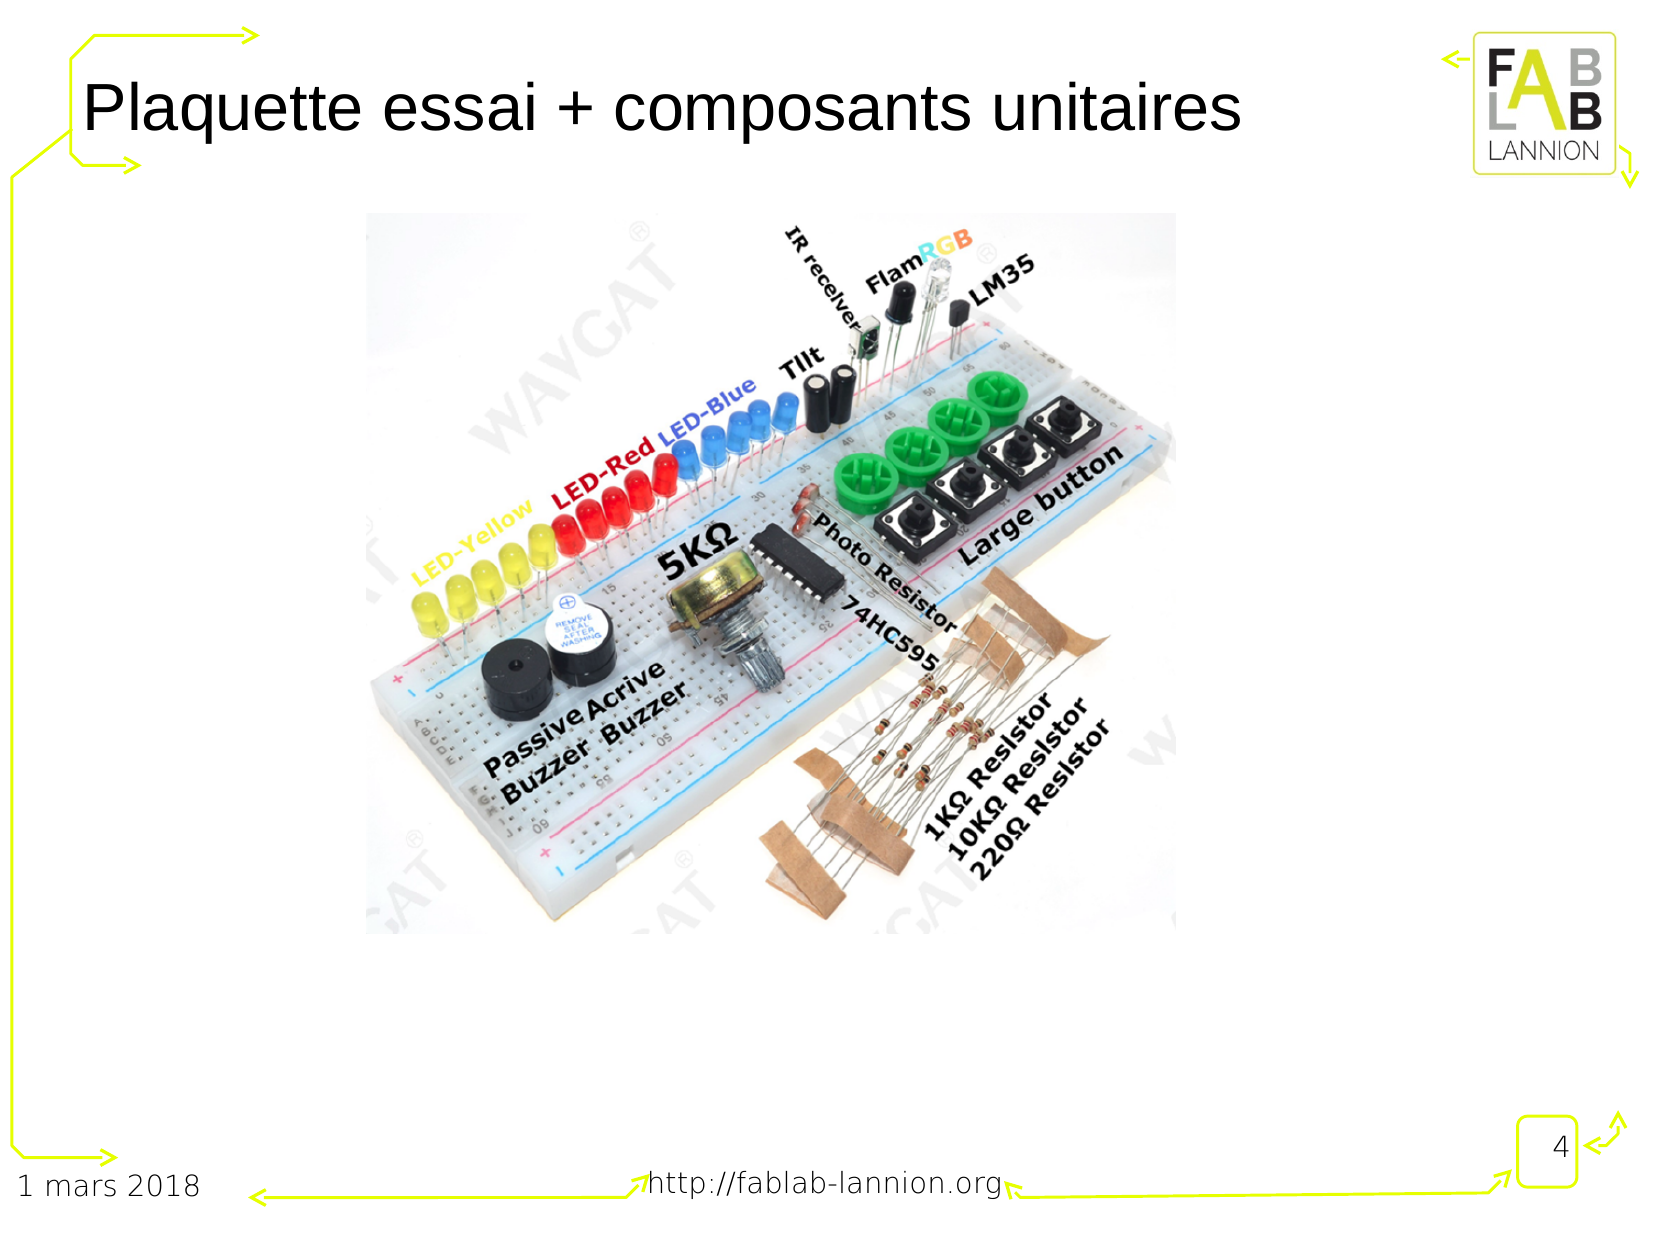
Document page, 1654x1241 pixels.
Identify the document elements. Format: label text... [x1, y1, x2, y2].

picture [366, 213, 1213, 934]
title Plaquette essai + composants unitaires [82, 49, 1441, 166]
picture [1470, 29, 1619, 178]
